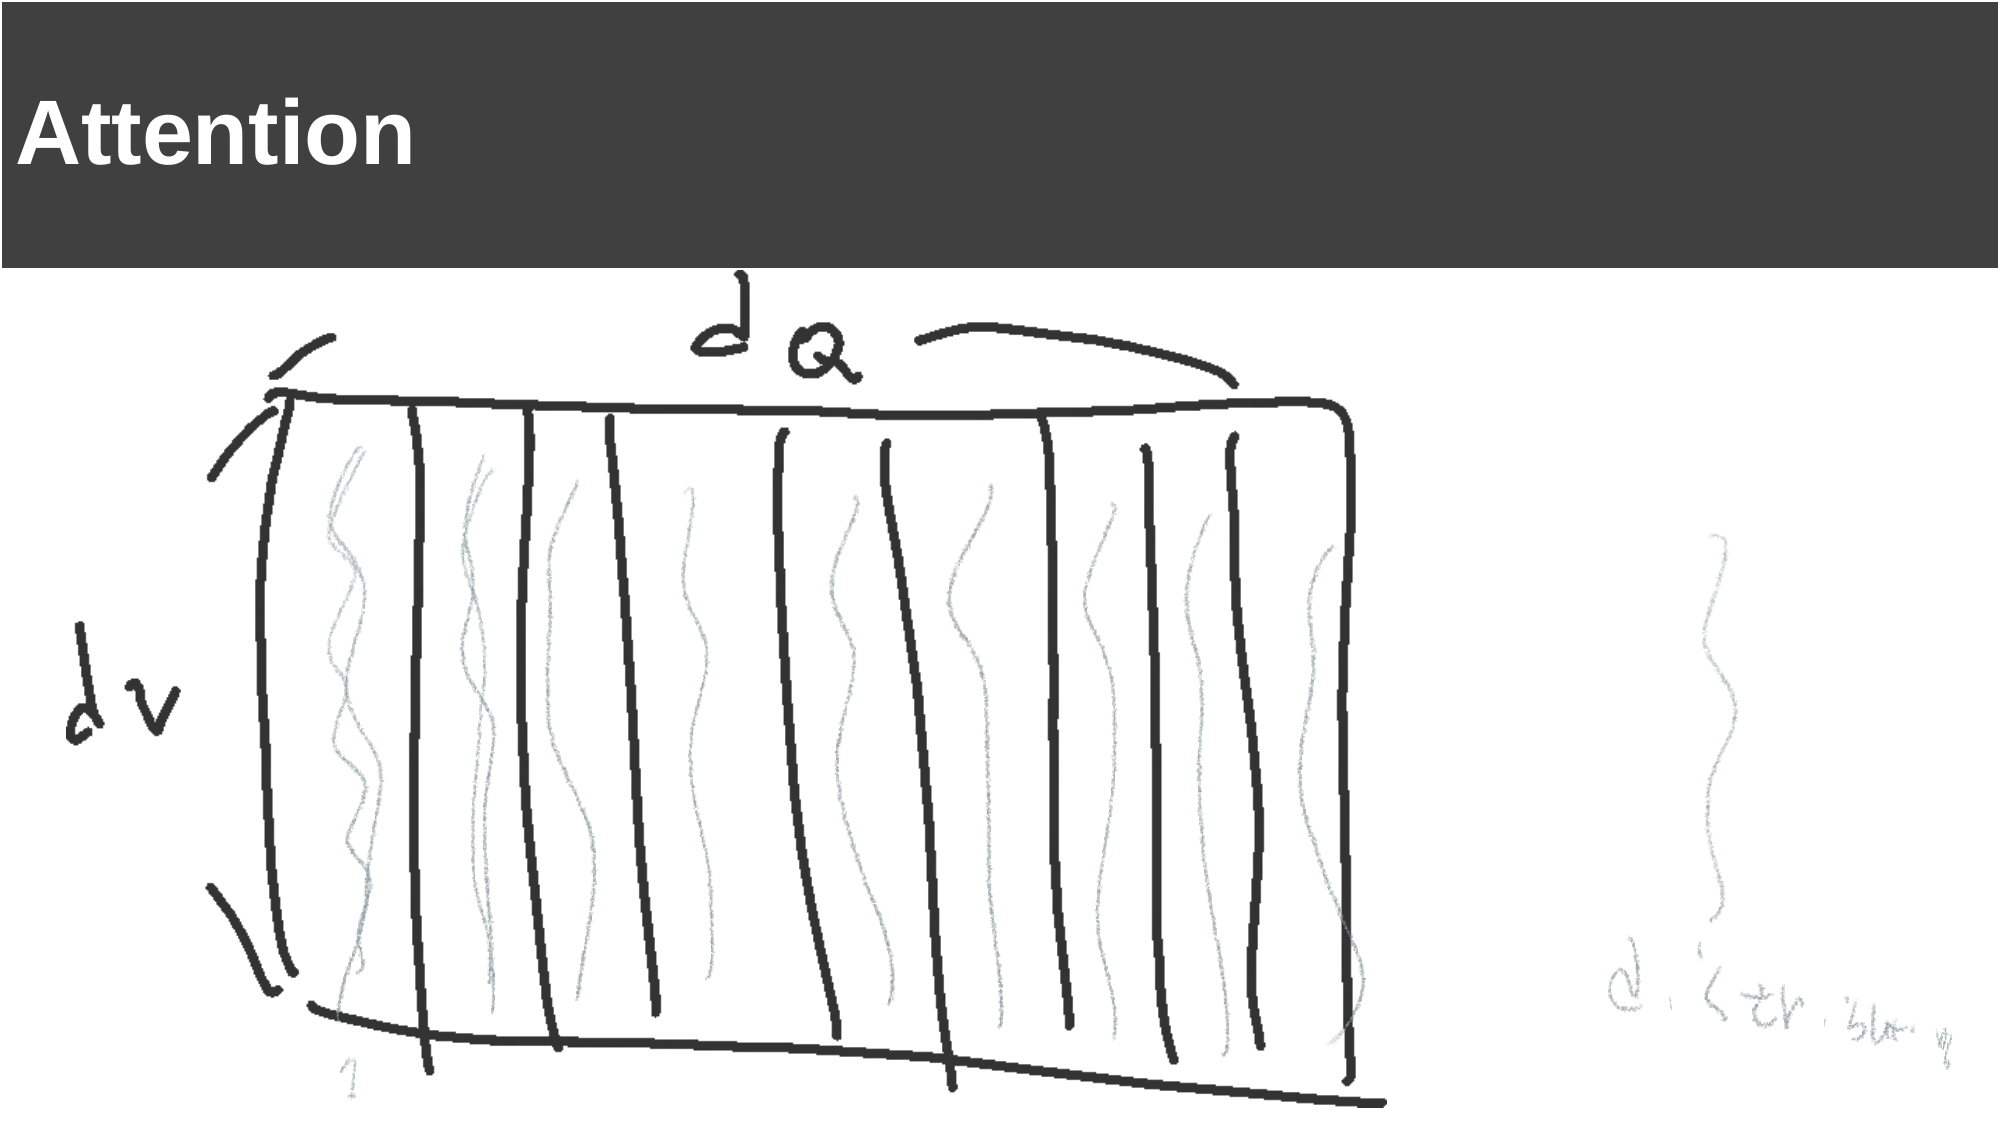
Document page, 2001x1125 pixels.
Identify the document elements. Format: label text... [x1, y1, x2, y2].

picture [1667, 990, 1675, 1013]
picture [1932, 1021, 1957, 1075]
title Attention [0, 0, 2000, 271]
picture [66, 270, 1387, 1108]
picture [1841, 990, 1921, 1049]
picture [1822, 1015, 1828, 1030]
picture [1605, 931, 1648, 1016]
picture [1694, 529, 1810, 1039]
